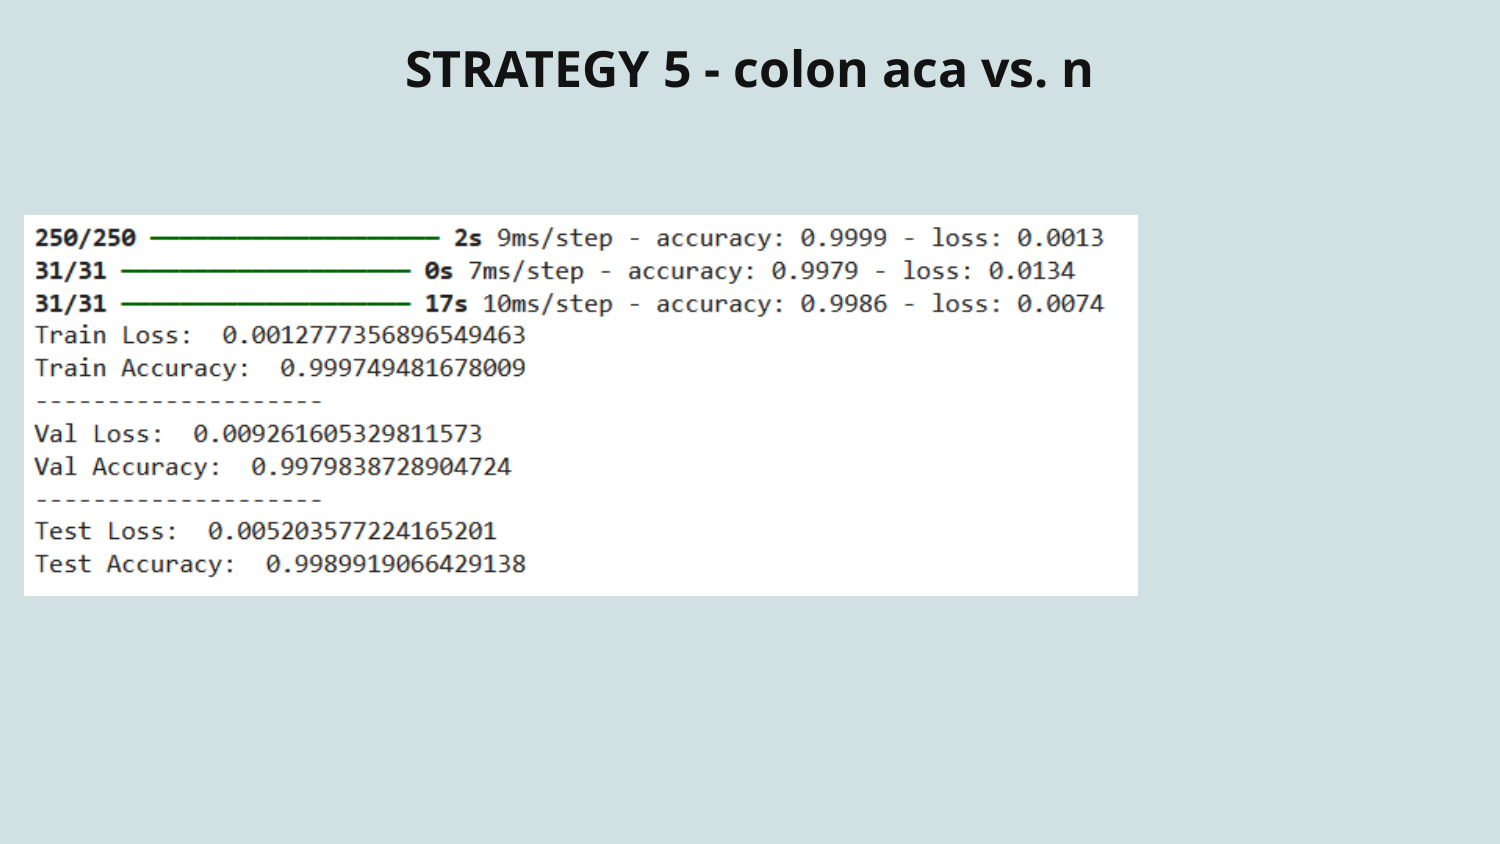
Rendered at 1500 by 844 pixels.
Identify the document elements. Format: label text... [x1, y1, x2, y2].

list STRATEGY 5 - colon aca vs. n [0, 32, 1500, 103]
picture [24, 215, 1138, 596]
